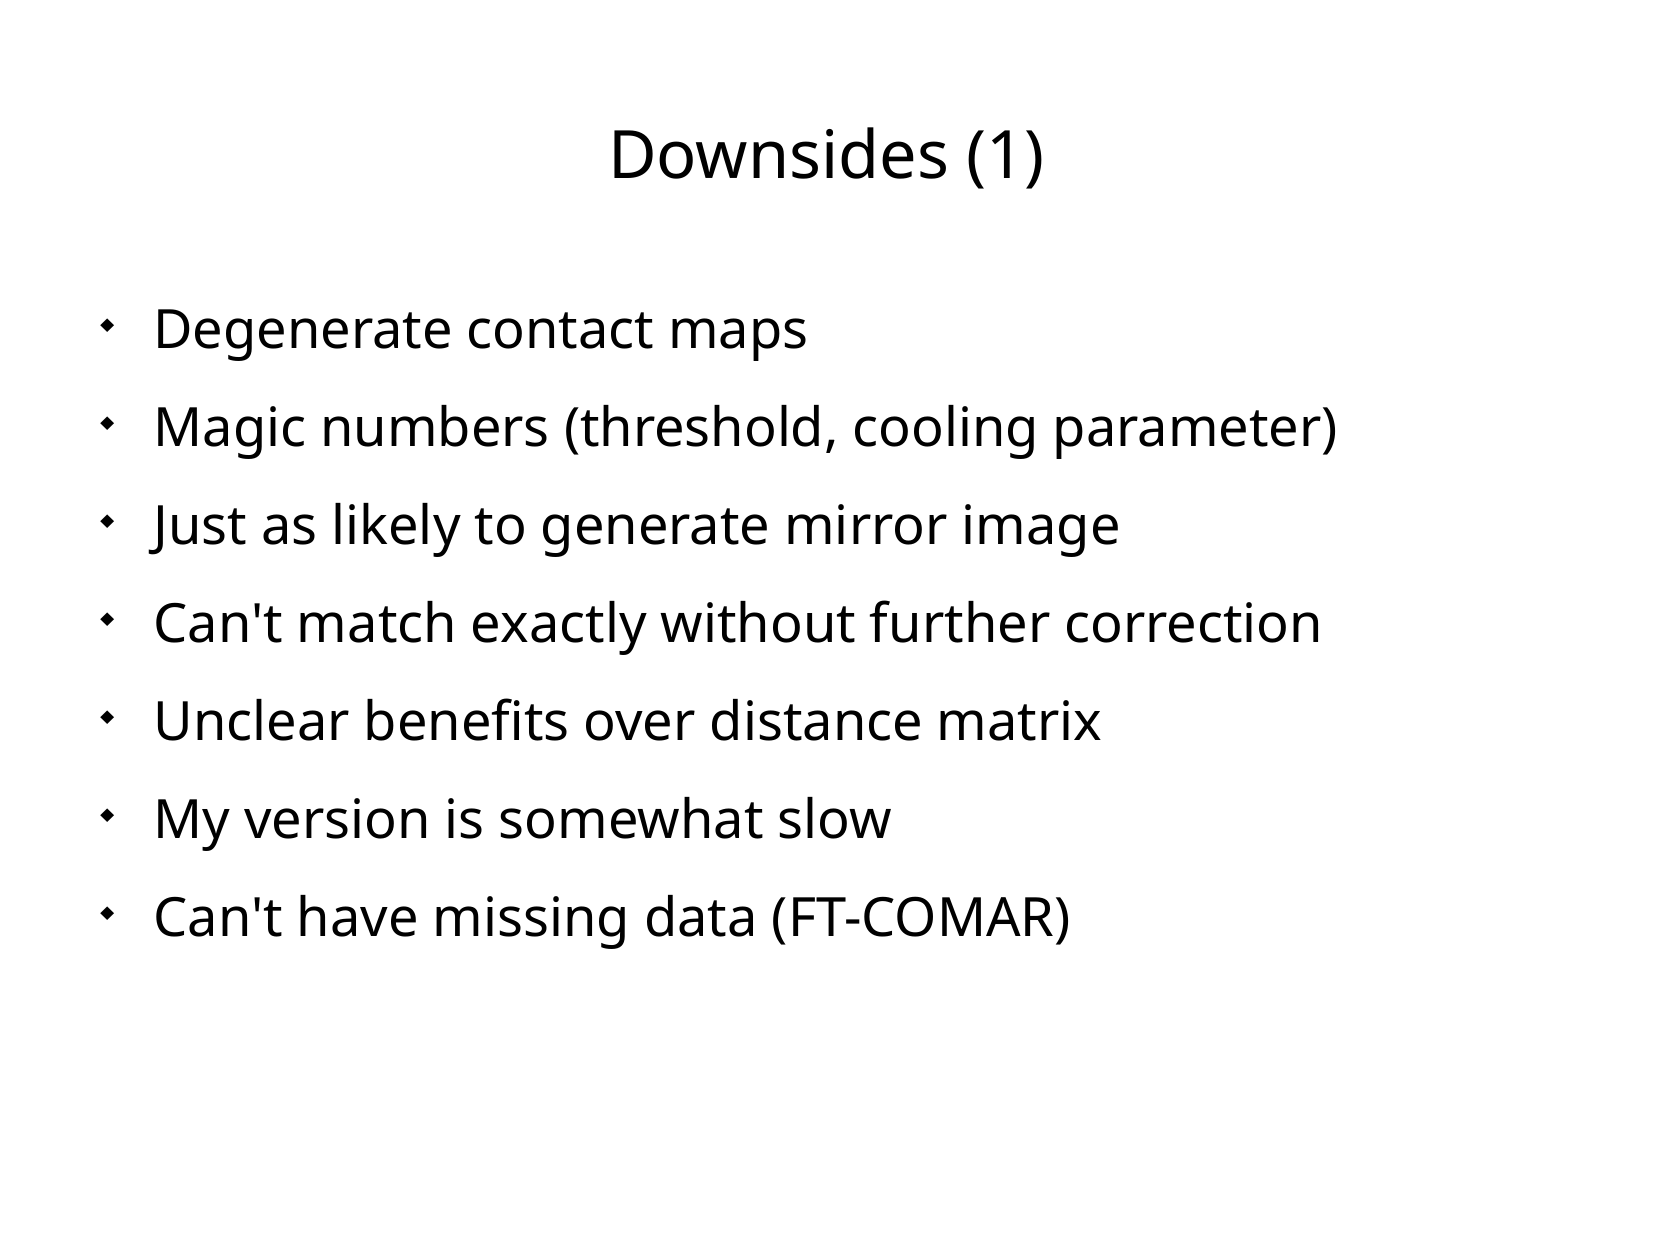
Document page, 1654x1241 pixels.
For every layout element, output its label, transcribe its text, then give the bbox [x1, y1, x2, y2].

list Degenerate contact maps Magic numbers (threshold, cooling parameter) Just as likely to generate mirror image Can't match exactly without further correction Unclear benefits over distance matrix My version is somewhat slow Can't have missing data (FT-COMAR) [82, 290, 1571, 1010]
title Downsides (1) [82, 49, 1571, 257]
